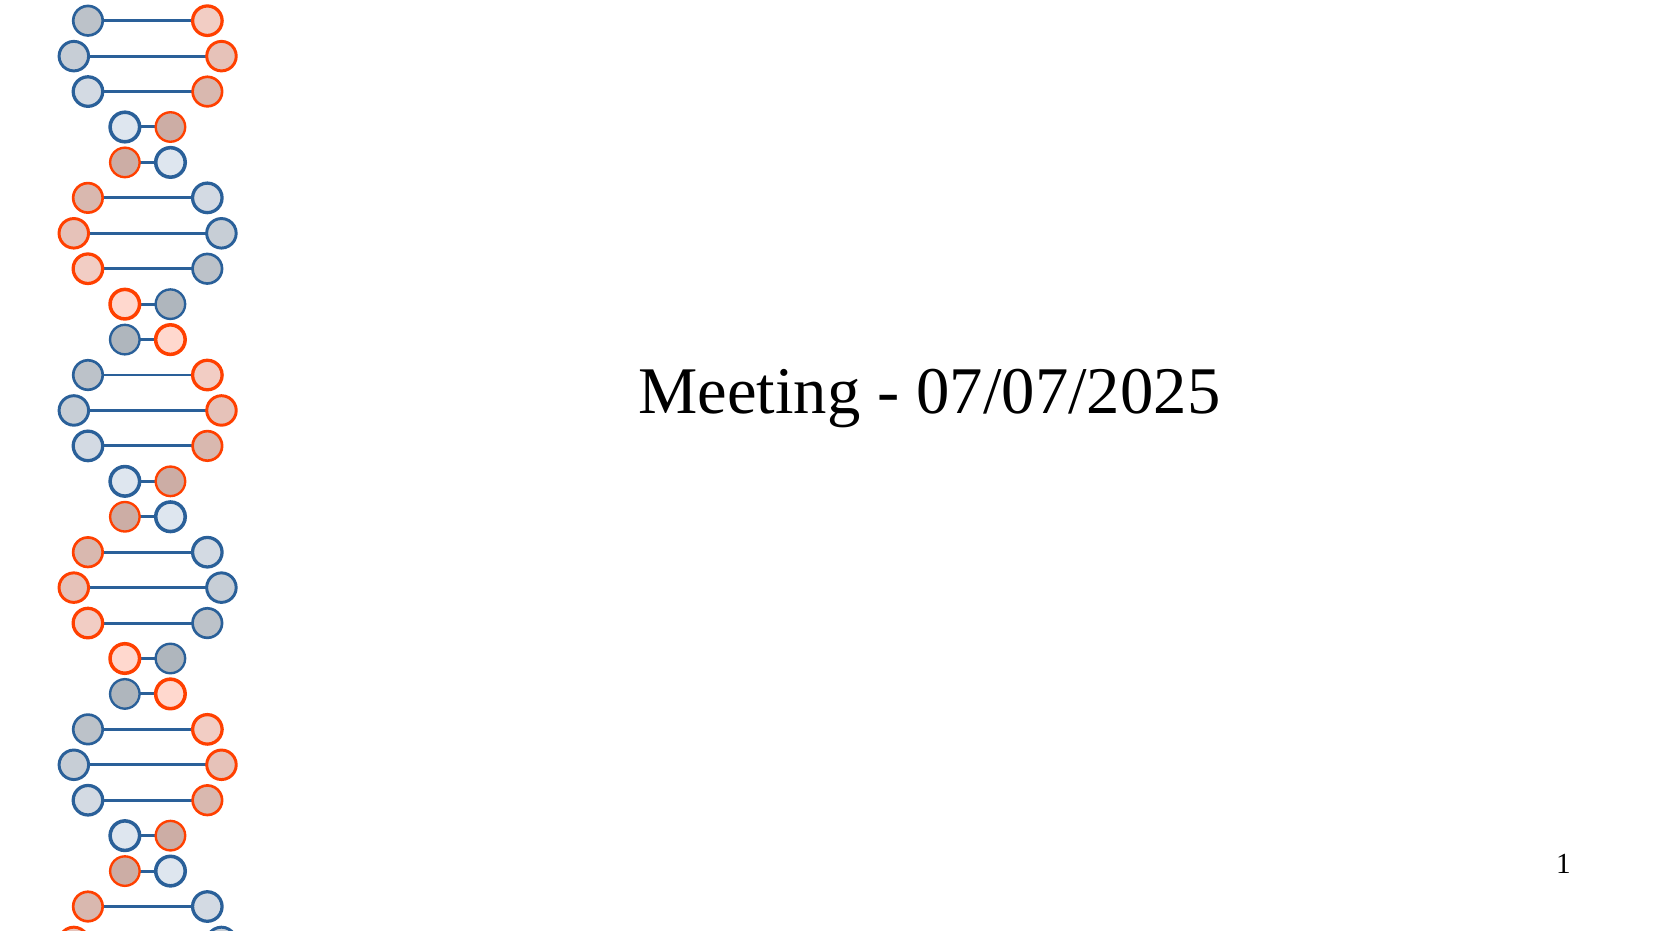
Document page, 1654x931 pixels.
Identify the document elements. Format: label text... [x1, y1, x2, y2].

subtitle Meeting - 07/07/2025 [265, 35, 1595, 748]
